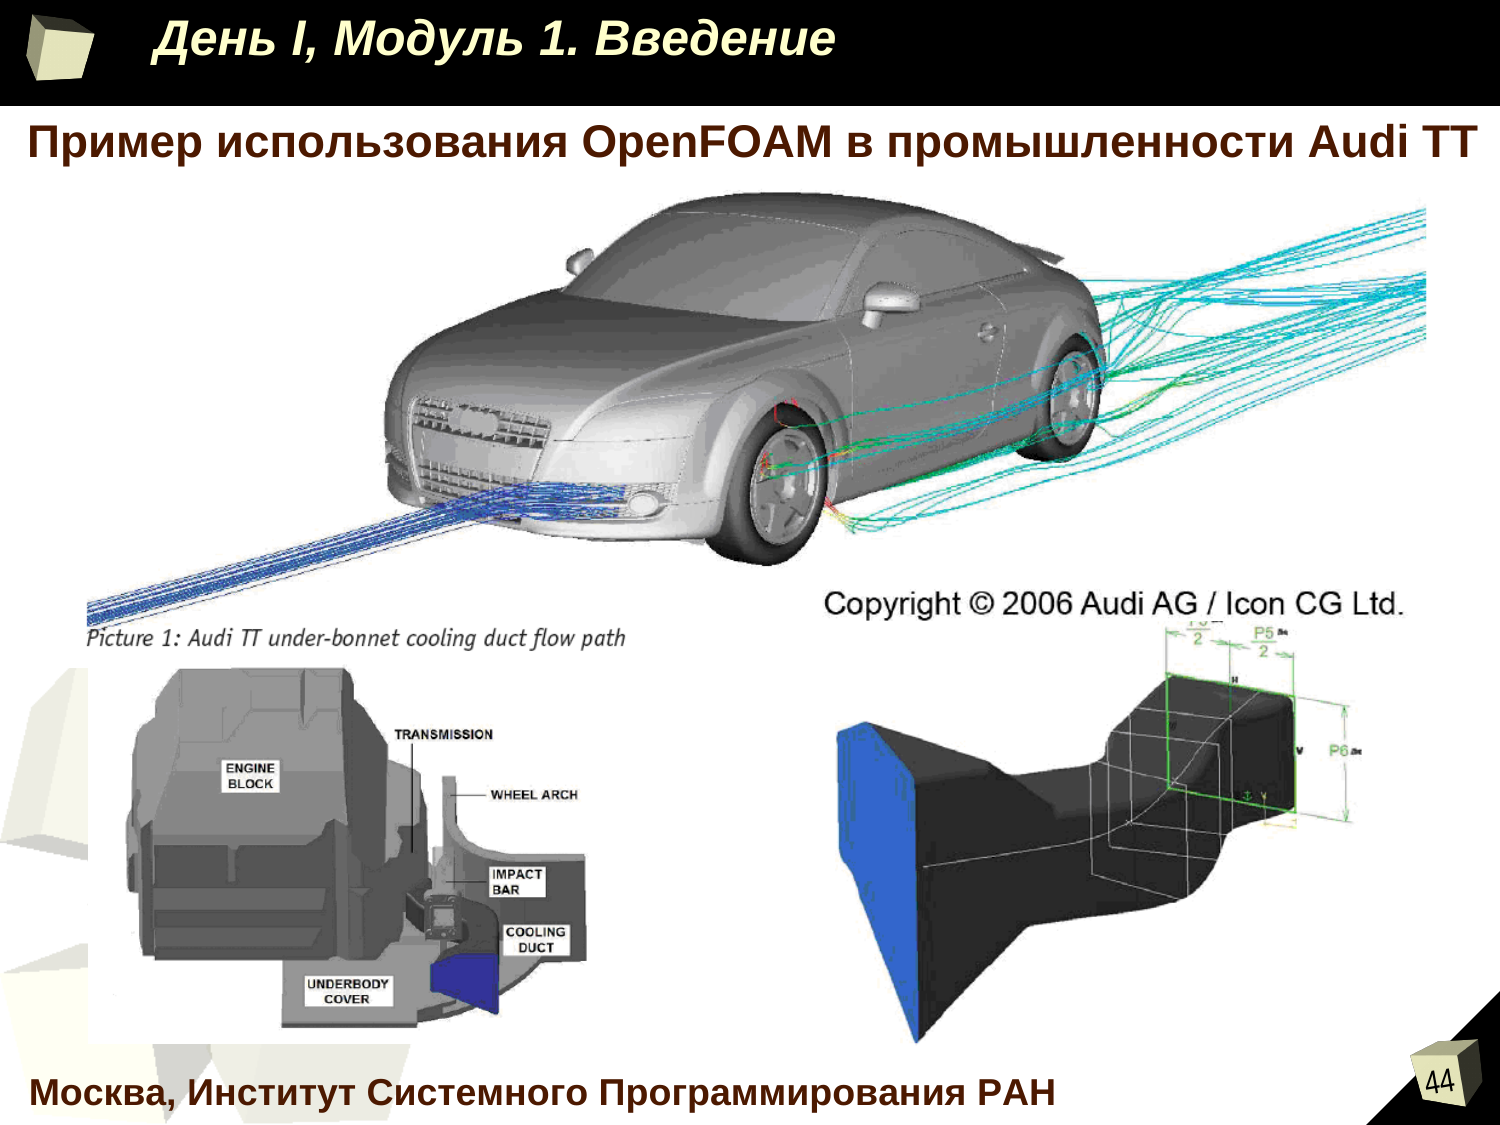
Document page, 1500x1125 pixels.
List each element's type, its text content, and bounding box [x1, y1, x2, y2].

picture [0, 185, 1436, 1125]
picture [423, 1088, 433, 1102]
text_box Пример использования OpenFOAM в промышленности Audi TT [5, 104, 1500, 185]
